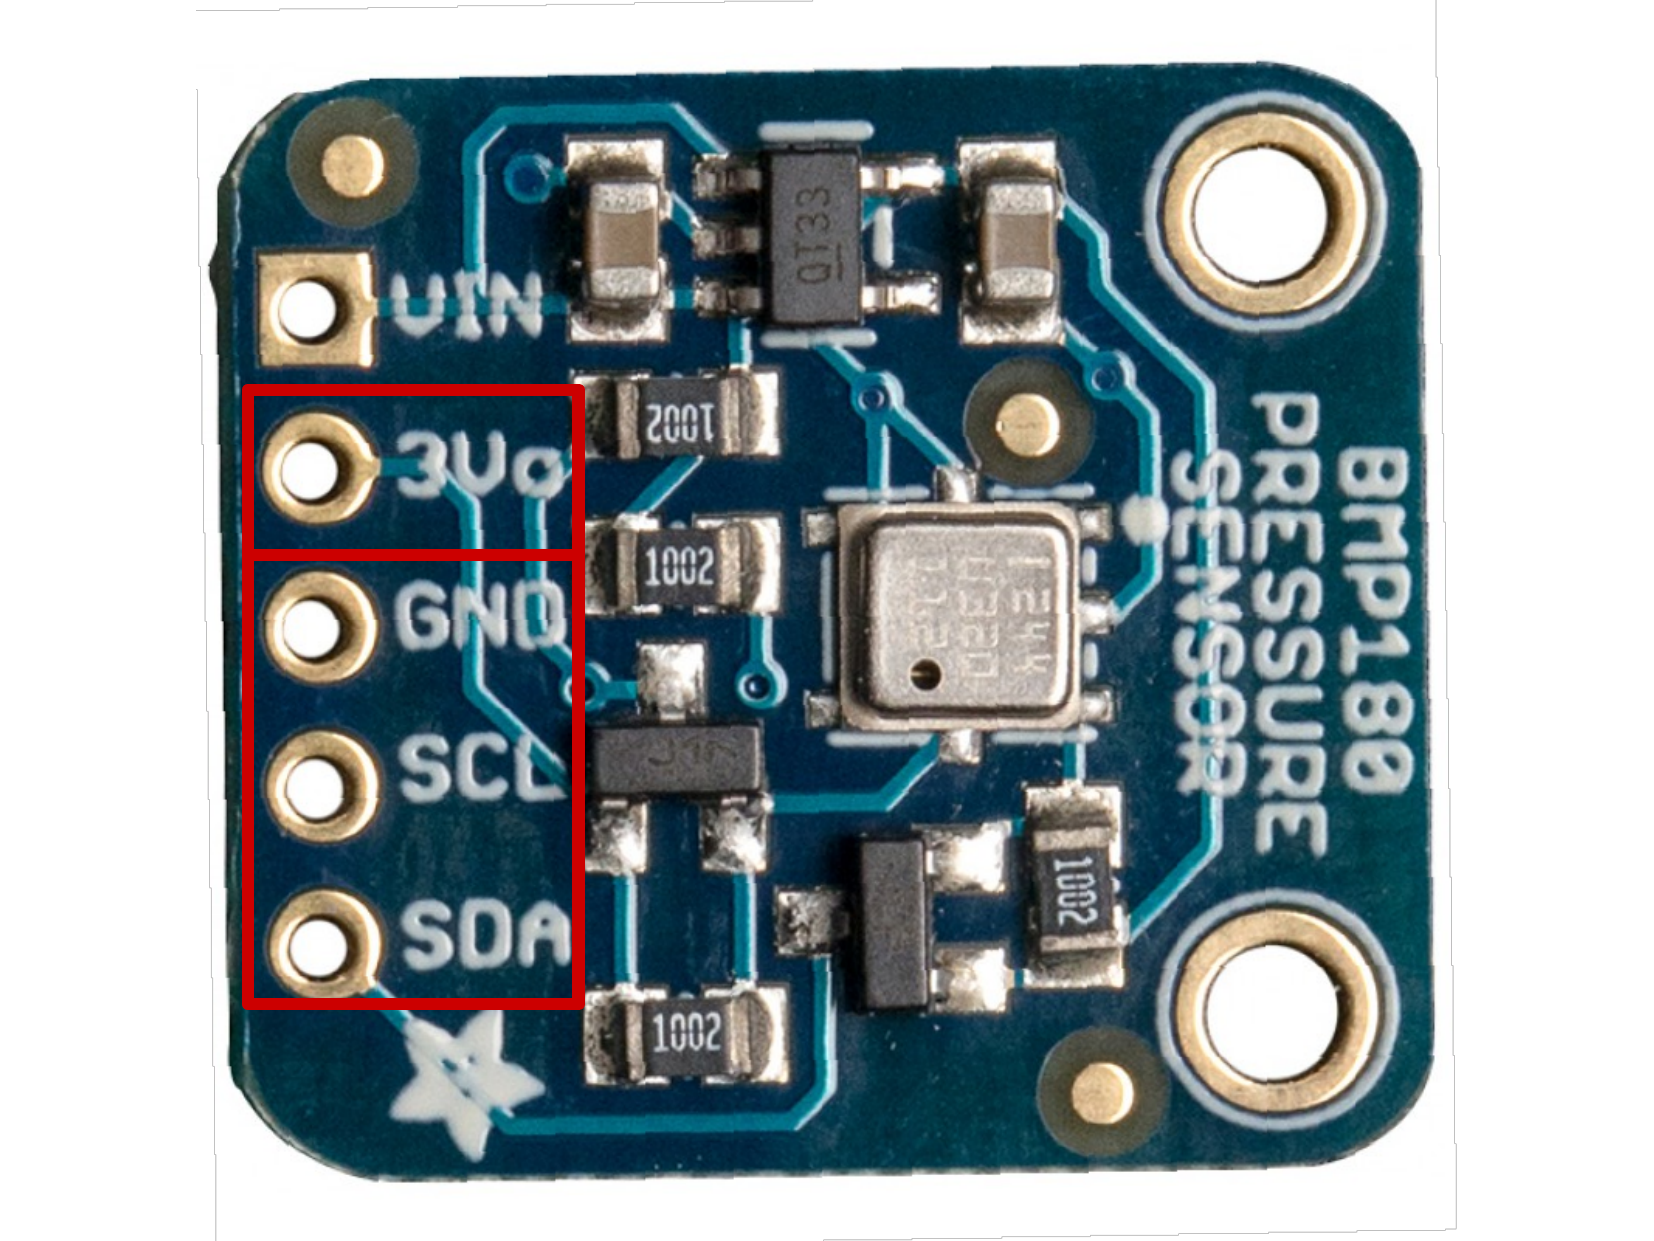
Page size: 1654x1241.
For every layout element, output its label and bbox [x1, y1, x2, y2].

picture [196, 0, 1458, 1241]
